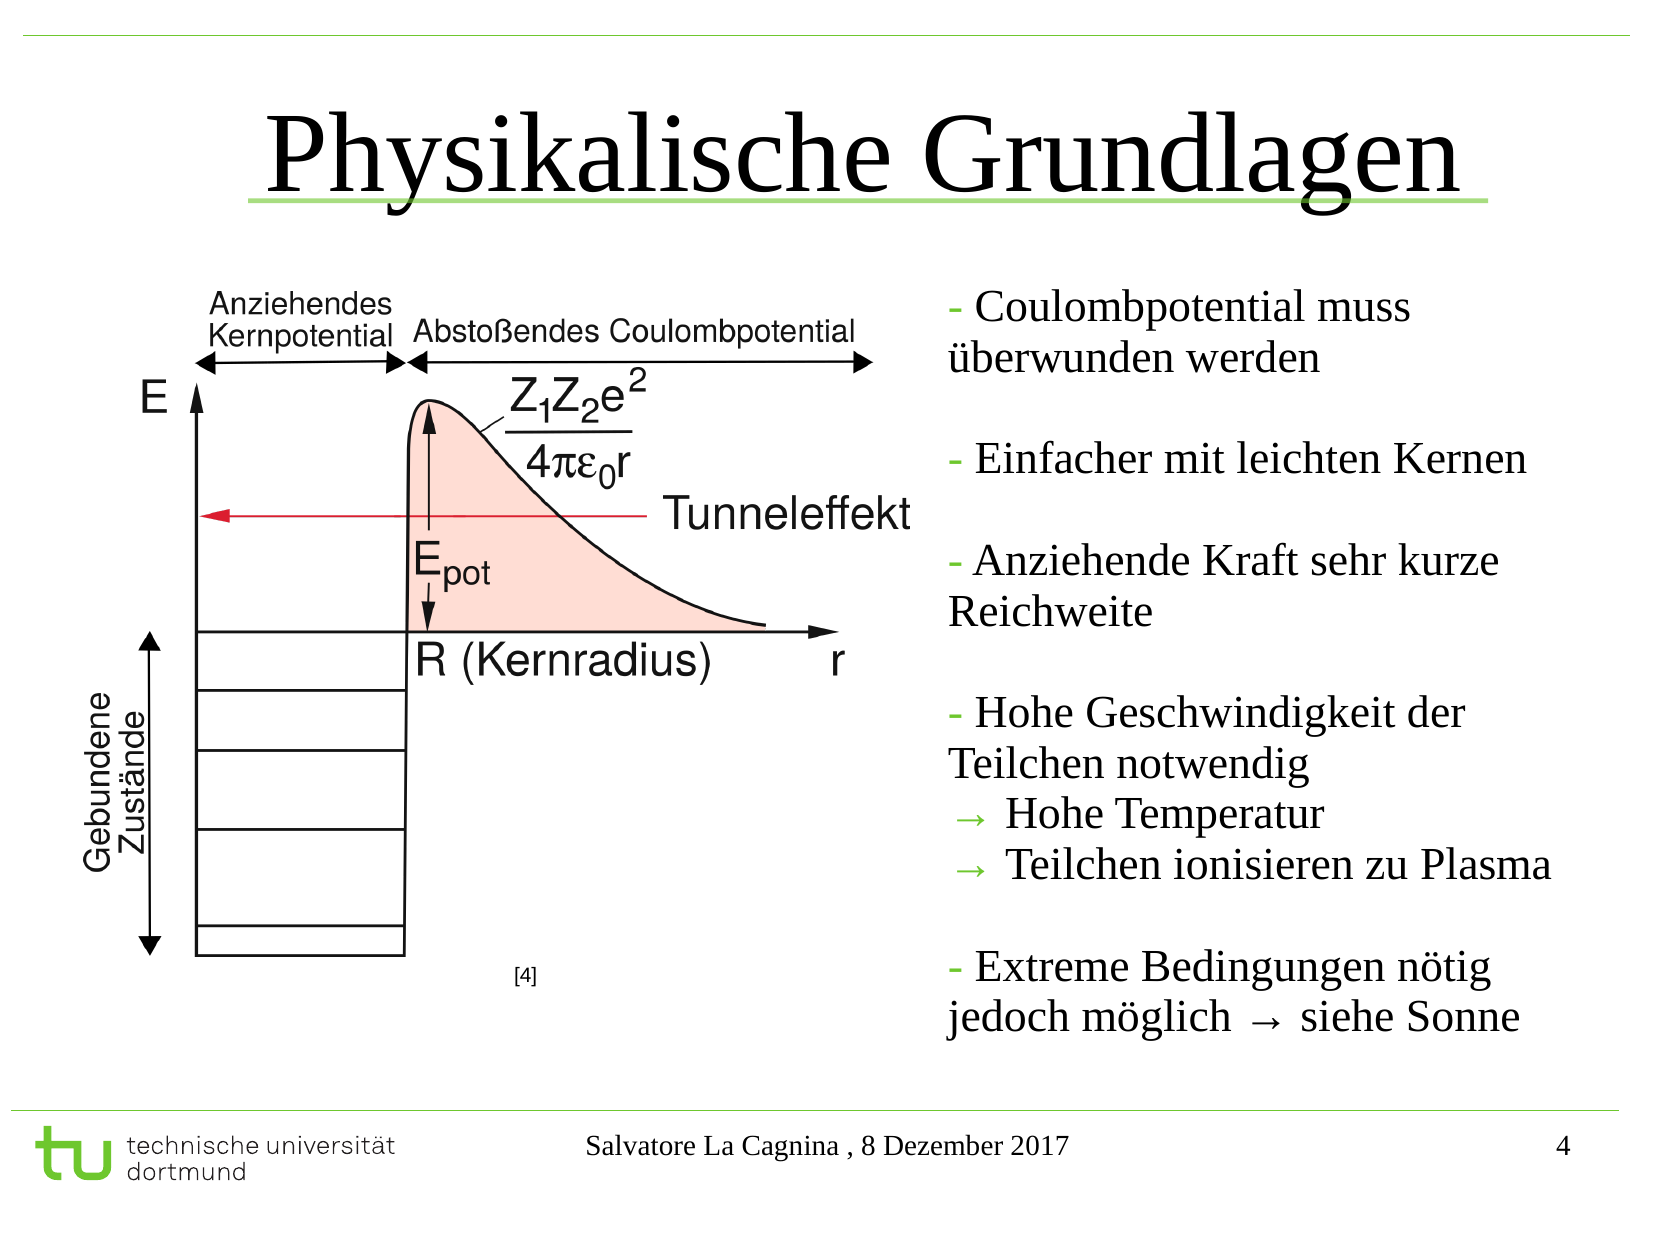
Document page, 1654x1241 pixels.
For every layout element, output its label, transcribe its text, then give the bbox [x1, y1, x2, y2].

text_box [4] [425, 957, 626, 1051]
picture [83, 291, 910, 957]
chart [35, 1125, 461, 1241]
title Physikalische Grundlagen [82, 49, 1571, 257]
text_box - Coulombpotential muss überwunden werden - Einfacher mit leichten Kernen - Anziehende Kraft sehr kurze Reichweite - Hohe Geschwindigkeit der Teilchen notwendig → Hohe Temperatur → Teilchen ionisieren zu Plasma - Extreme Bedingungen nötig jedoch möglich → siehe Sonne [933, 273, 1607, 1050]
